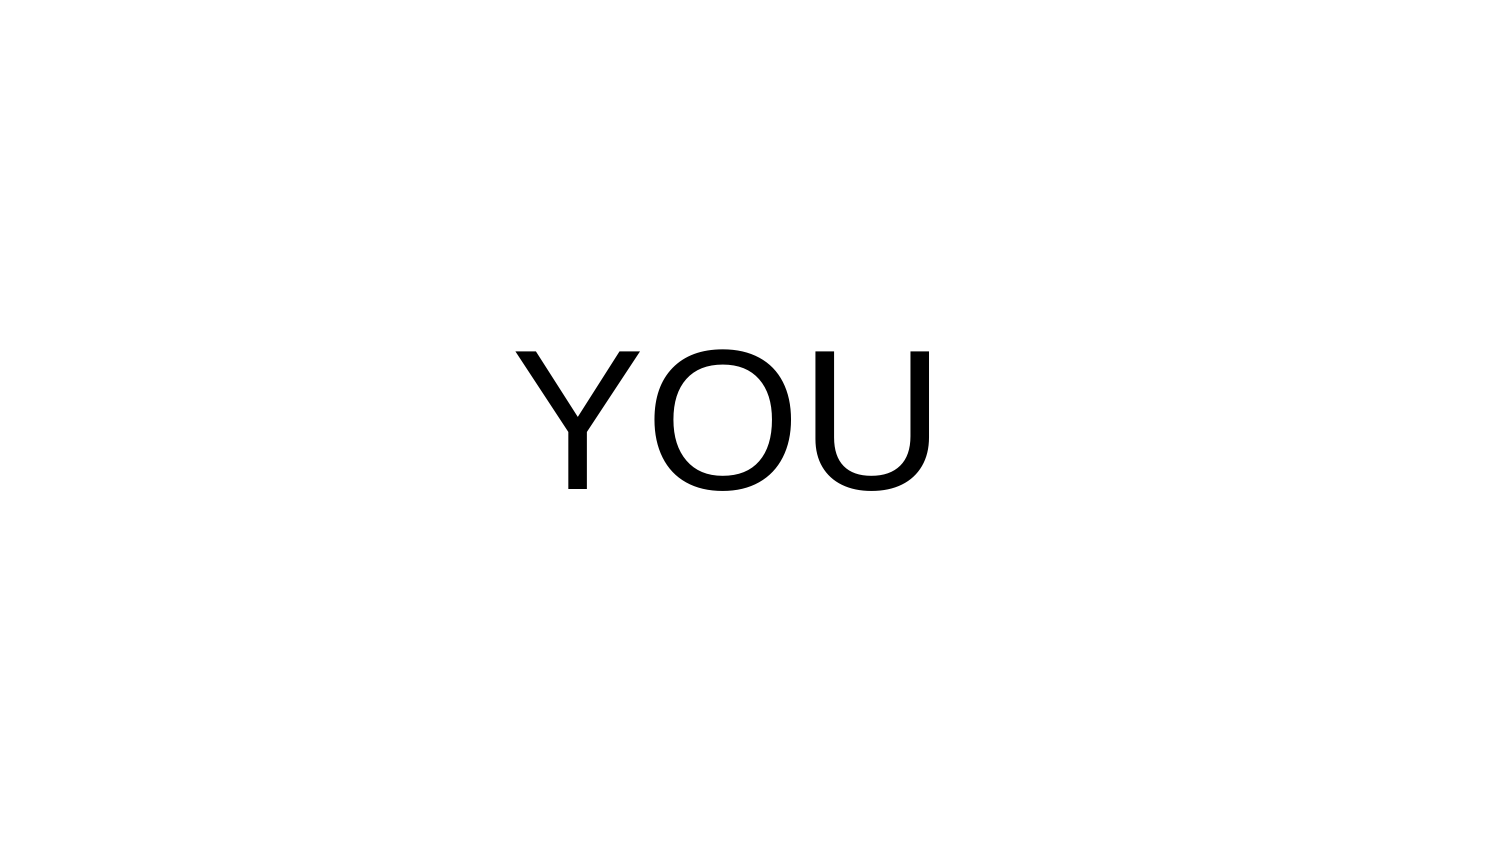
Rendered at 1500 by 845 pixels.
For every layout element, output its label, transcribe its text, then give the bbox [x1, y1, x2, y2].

text_box YOU [496, 301, 961, 541]
